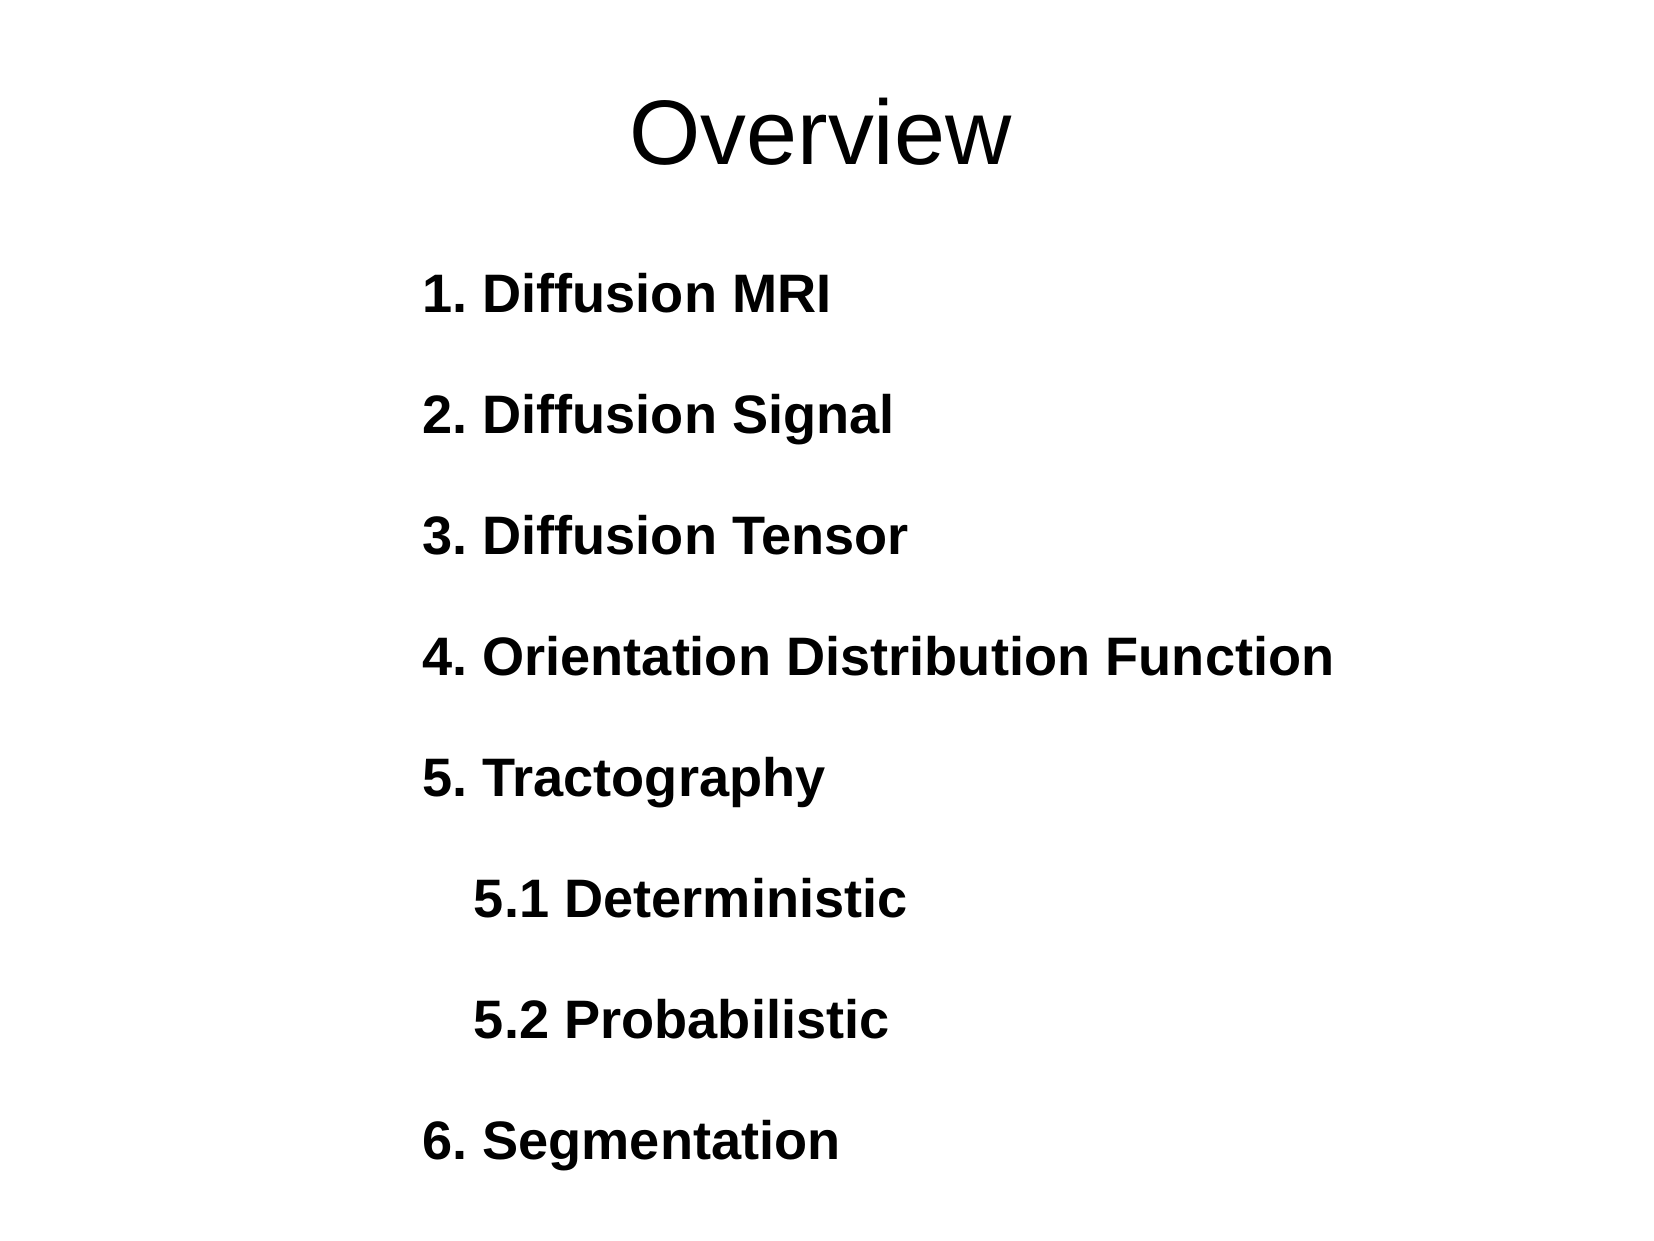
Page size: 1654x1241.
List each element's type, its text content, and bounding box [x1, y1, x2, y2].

title Overview [76, 29, 1565, 237]
text_box 1. Diffusion MRI 2. Diffusion Signal 3. Diffusion Tensor 4. Orientation Distribution Function 5. Tractography 5.1 Deterministic 5.2 Probabilistic 6. Segmentation [388, 255, 1393, 1179]
